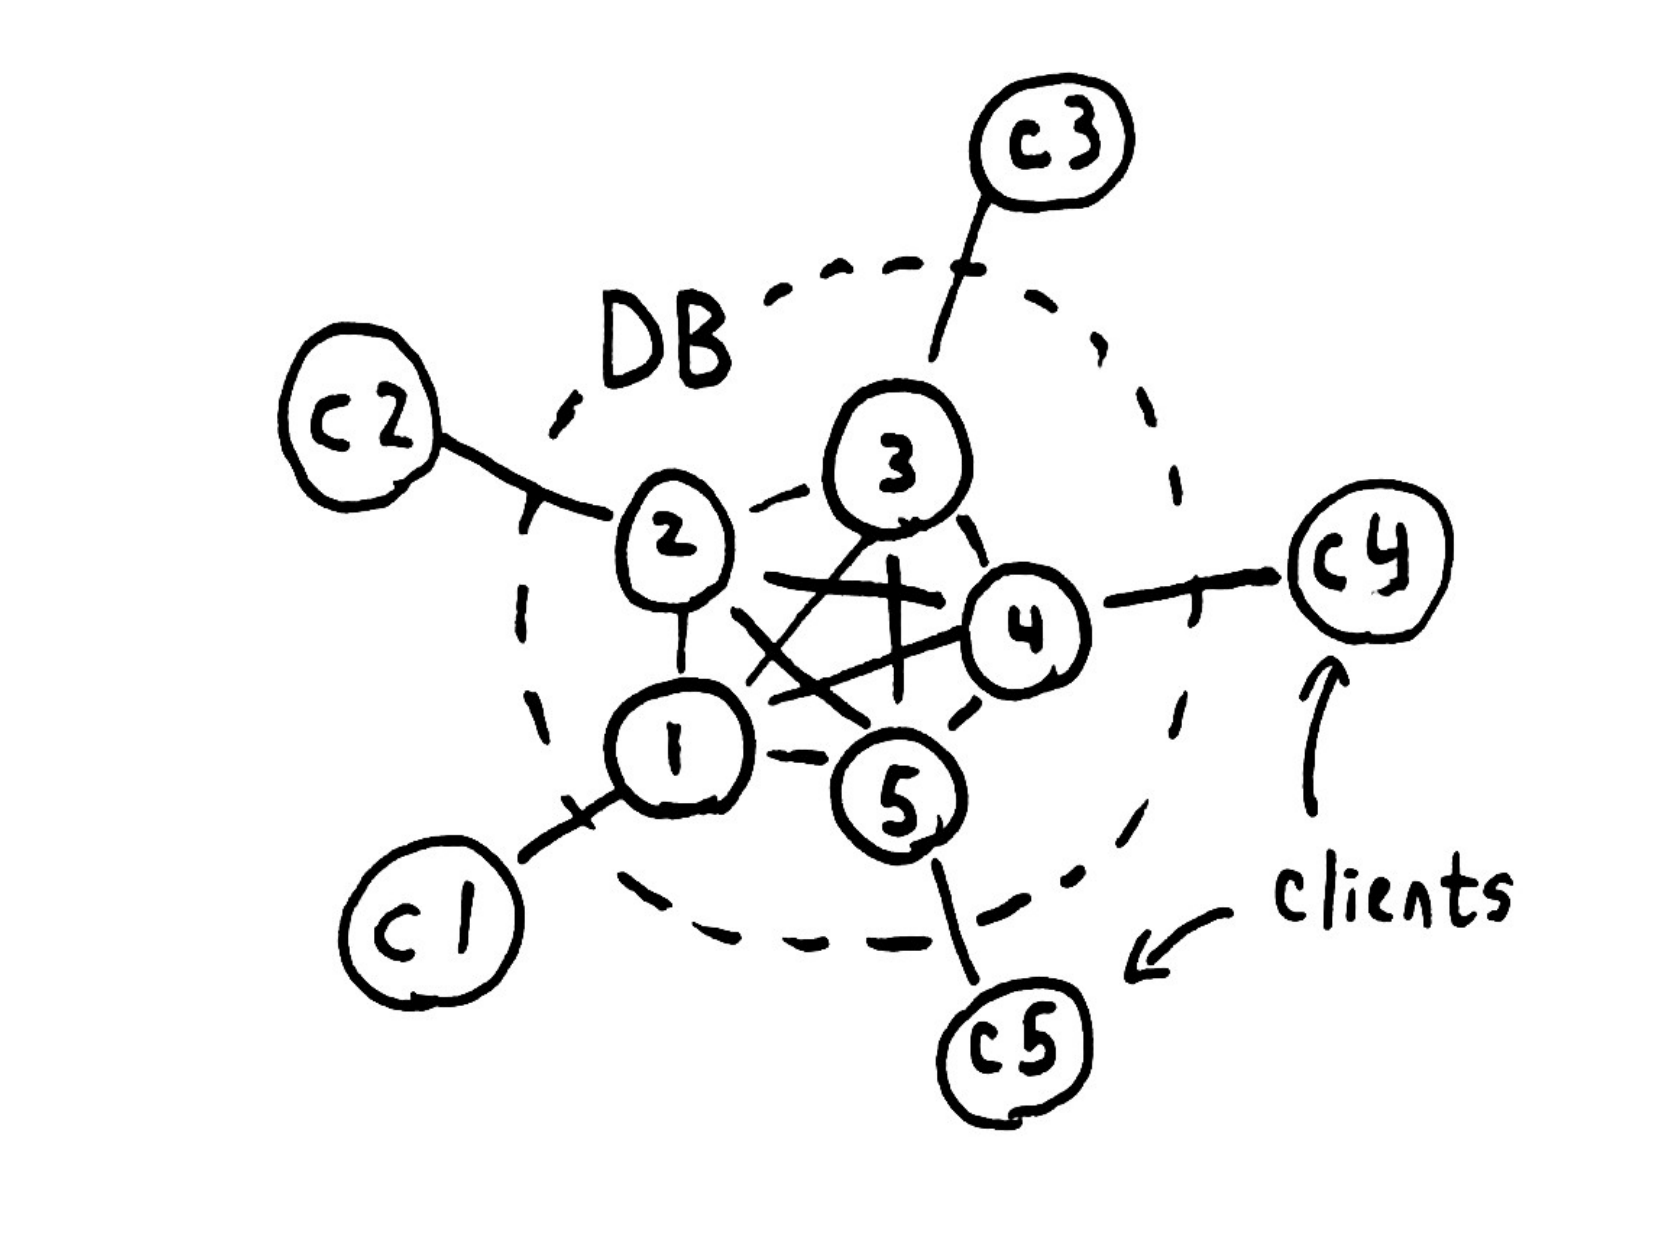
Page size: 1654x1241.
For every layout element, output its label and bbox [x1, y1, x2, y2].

picture [182, 0, 1606, 1220]
